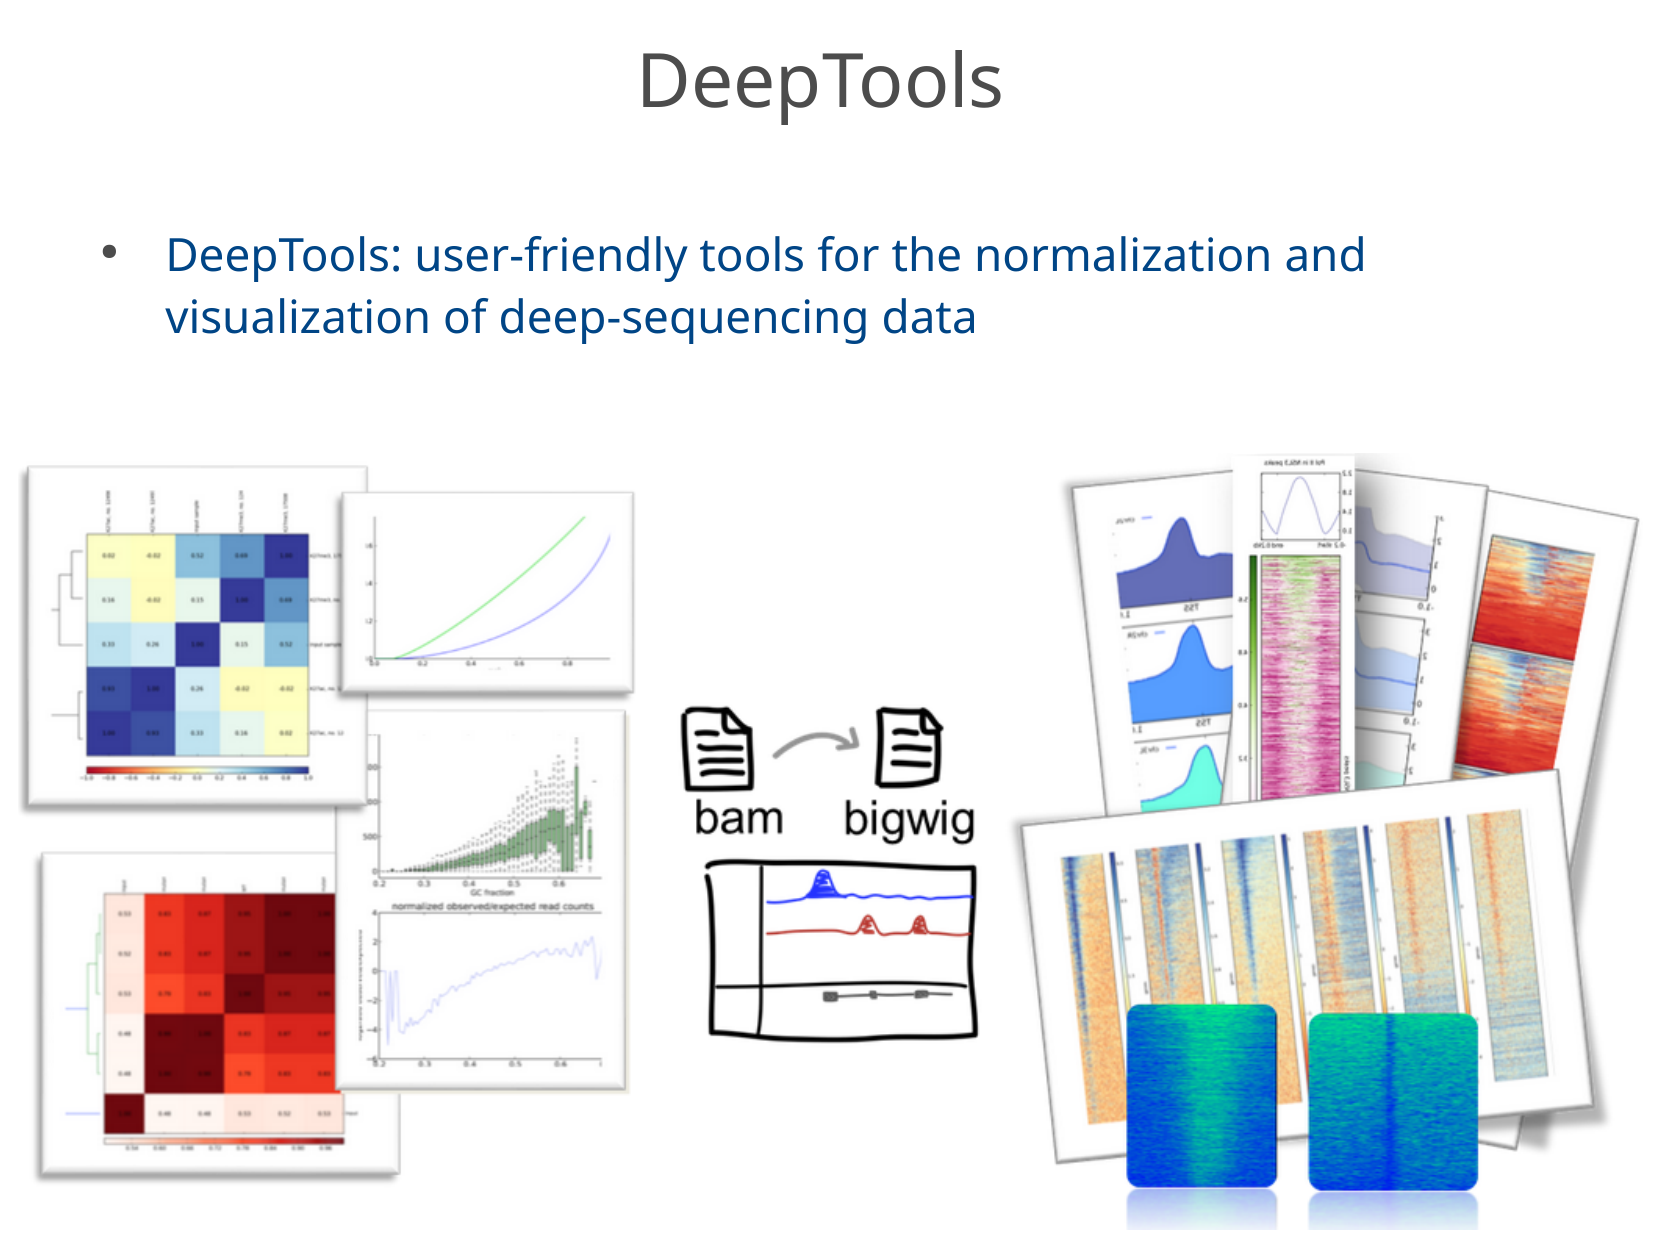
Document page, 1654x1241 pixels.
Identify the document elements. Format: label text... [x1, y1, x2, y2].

picture [18, 453, 1652, 1230]
list DeepTools: user-friendly tools for the normalization and visualization of deep-sequencing data [82, 222, 1538, 942]
title DeepTools [76, 2, 1565, 154]
